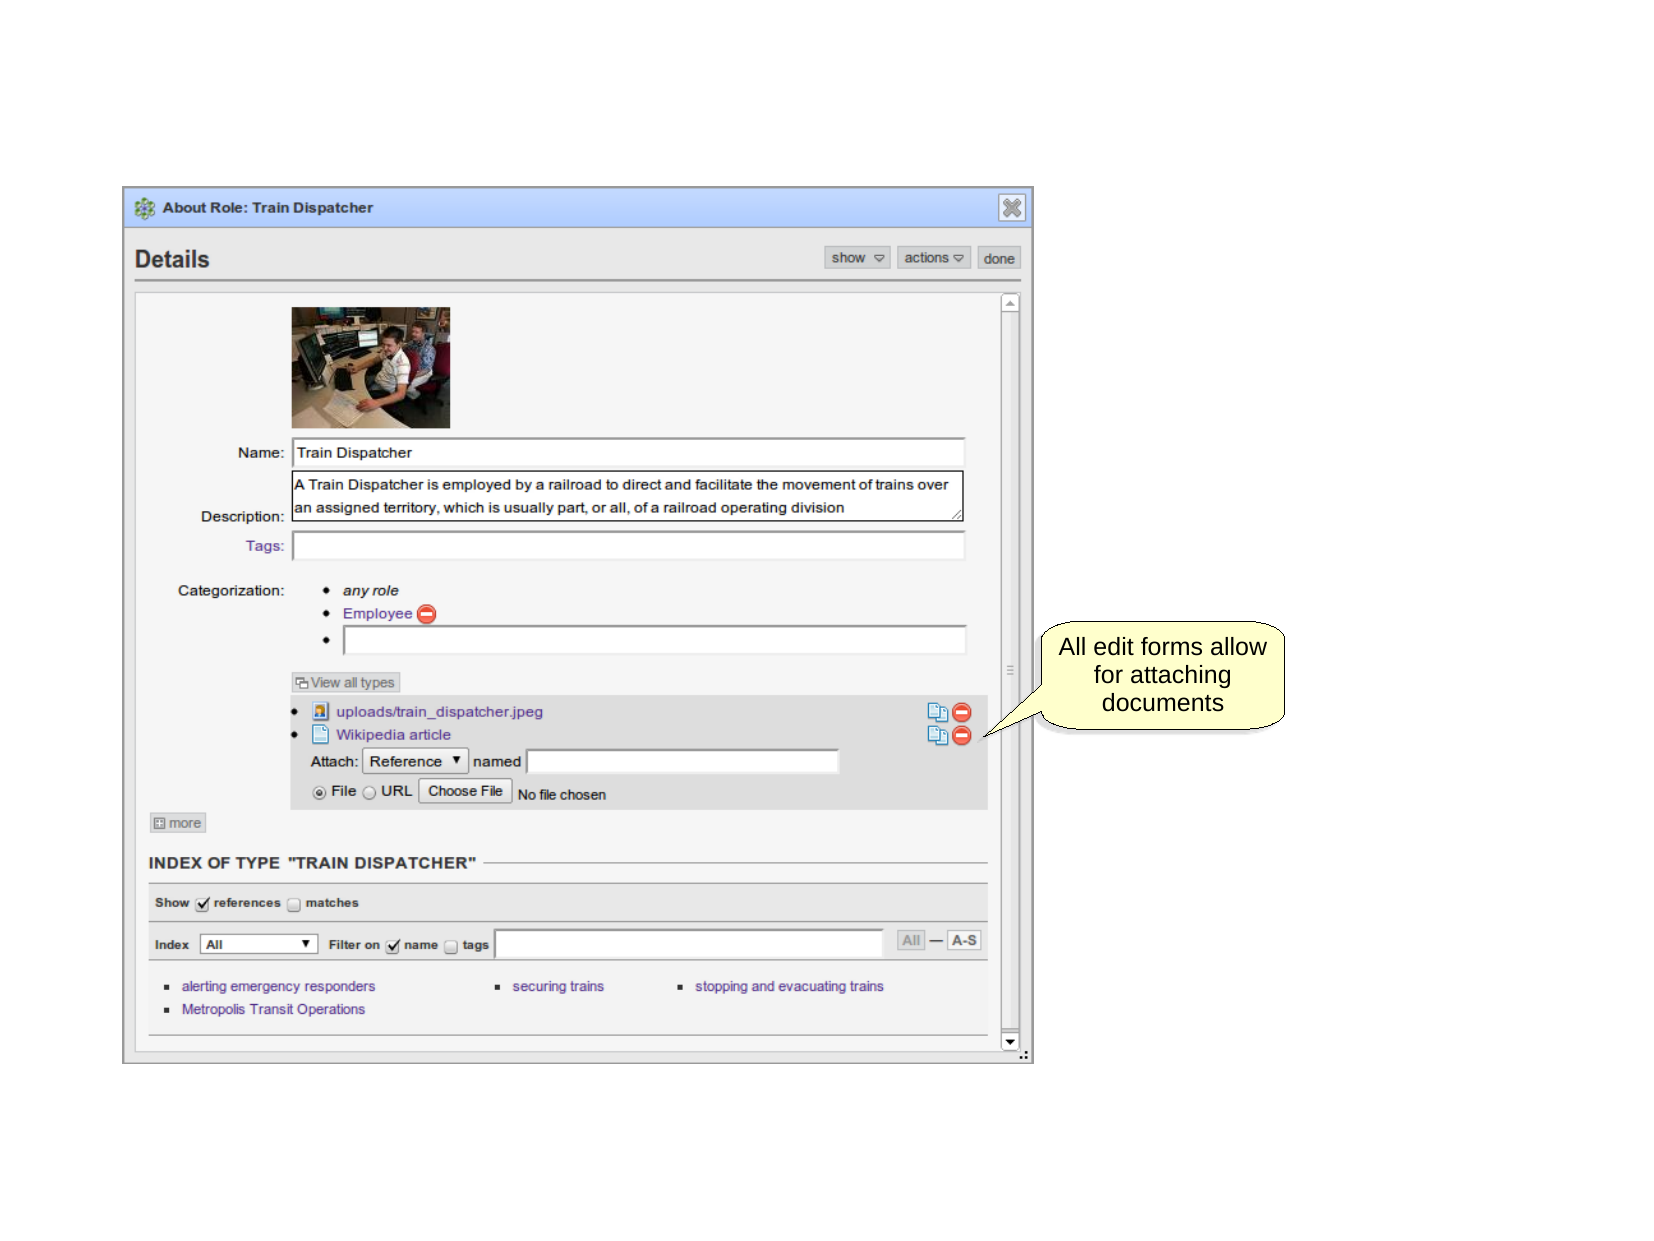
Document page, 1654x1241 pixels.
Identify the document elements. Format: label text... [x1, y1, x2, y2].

picture [122, 186, 1034, 1065]
text_box All edit forms allow for attaching documents [983, 621, 1285, 737]
